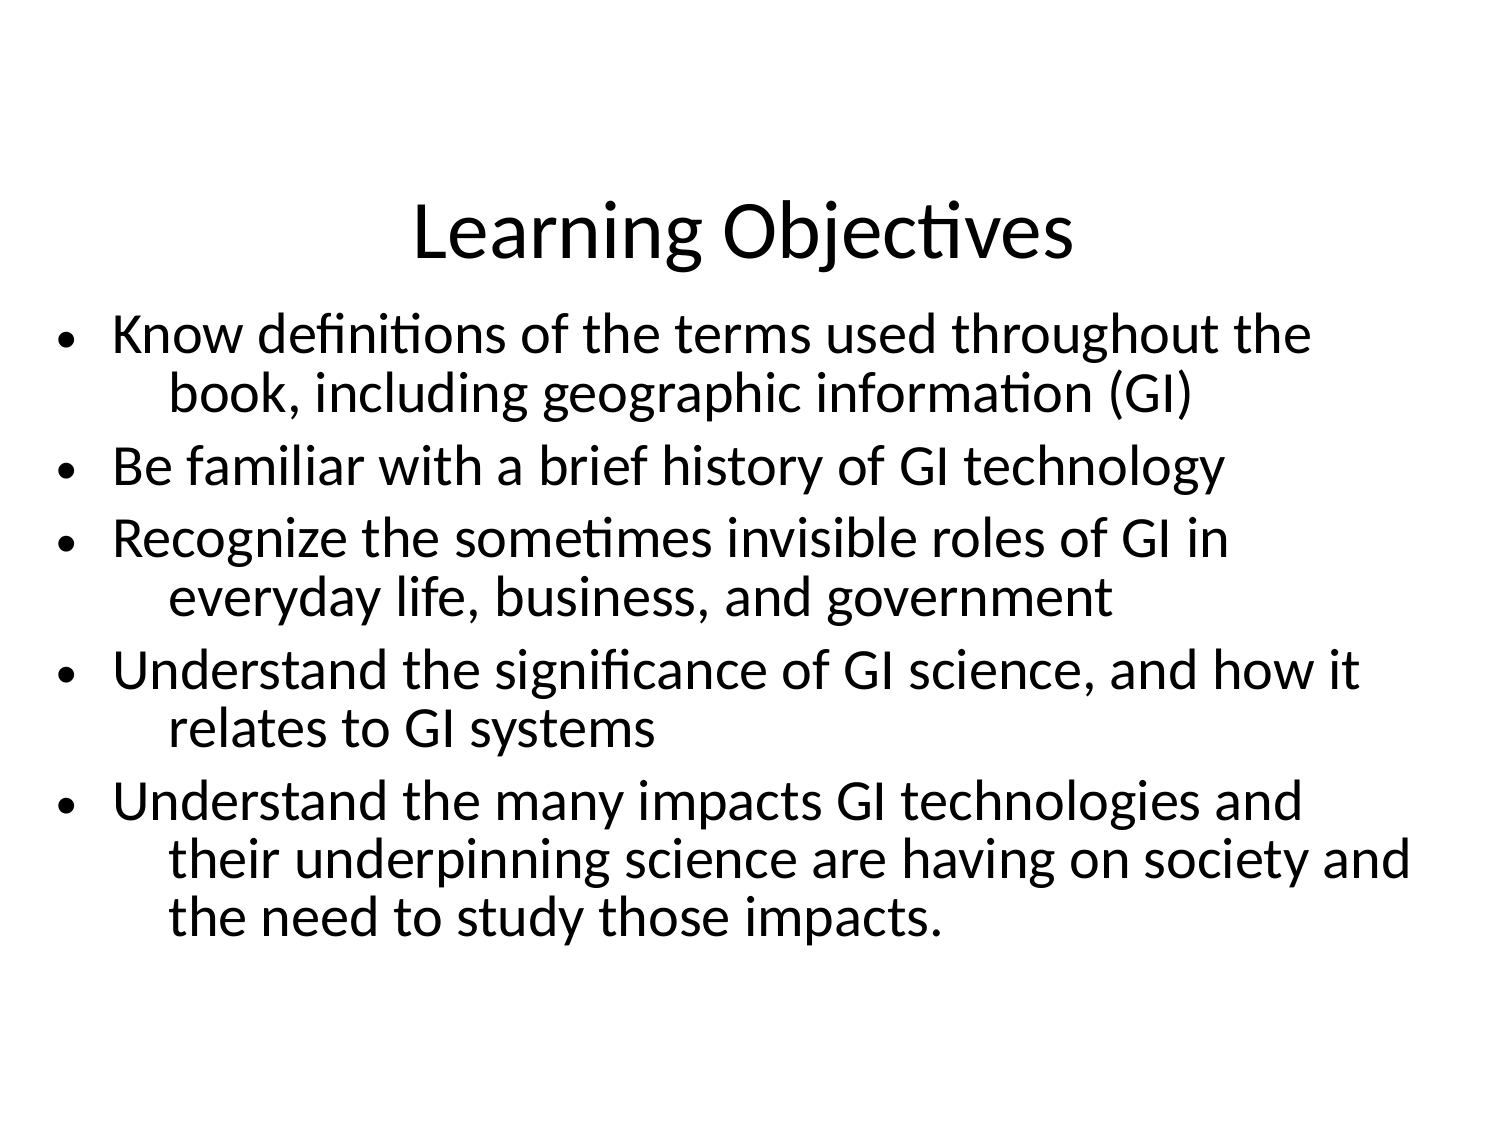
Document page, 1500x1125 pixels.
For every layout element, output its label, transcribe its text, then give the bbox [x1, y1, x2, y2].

list Know definitions of the terms used throughout the book, including geographic information (GI) Be familiar with a brief history of GI technology Recognize the sometimes invisible roles of GI in everyday life, business, and government Understand the significance of GI science, and how it relates to GI systems Understand the many impacts GI technologies and their underpinning science are having on society and the need to study those impacts. [41, 302, 1436, 1095]
title Learning Objectives [17, 173, 1471, 303]
